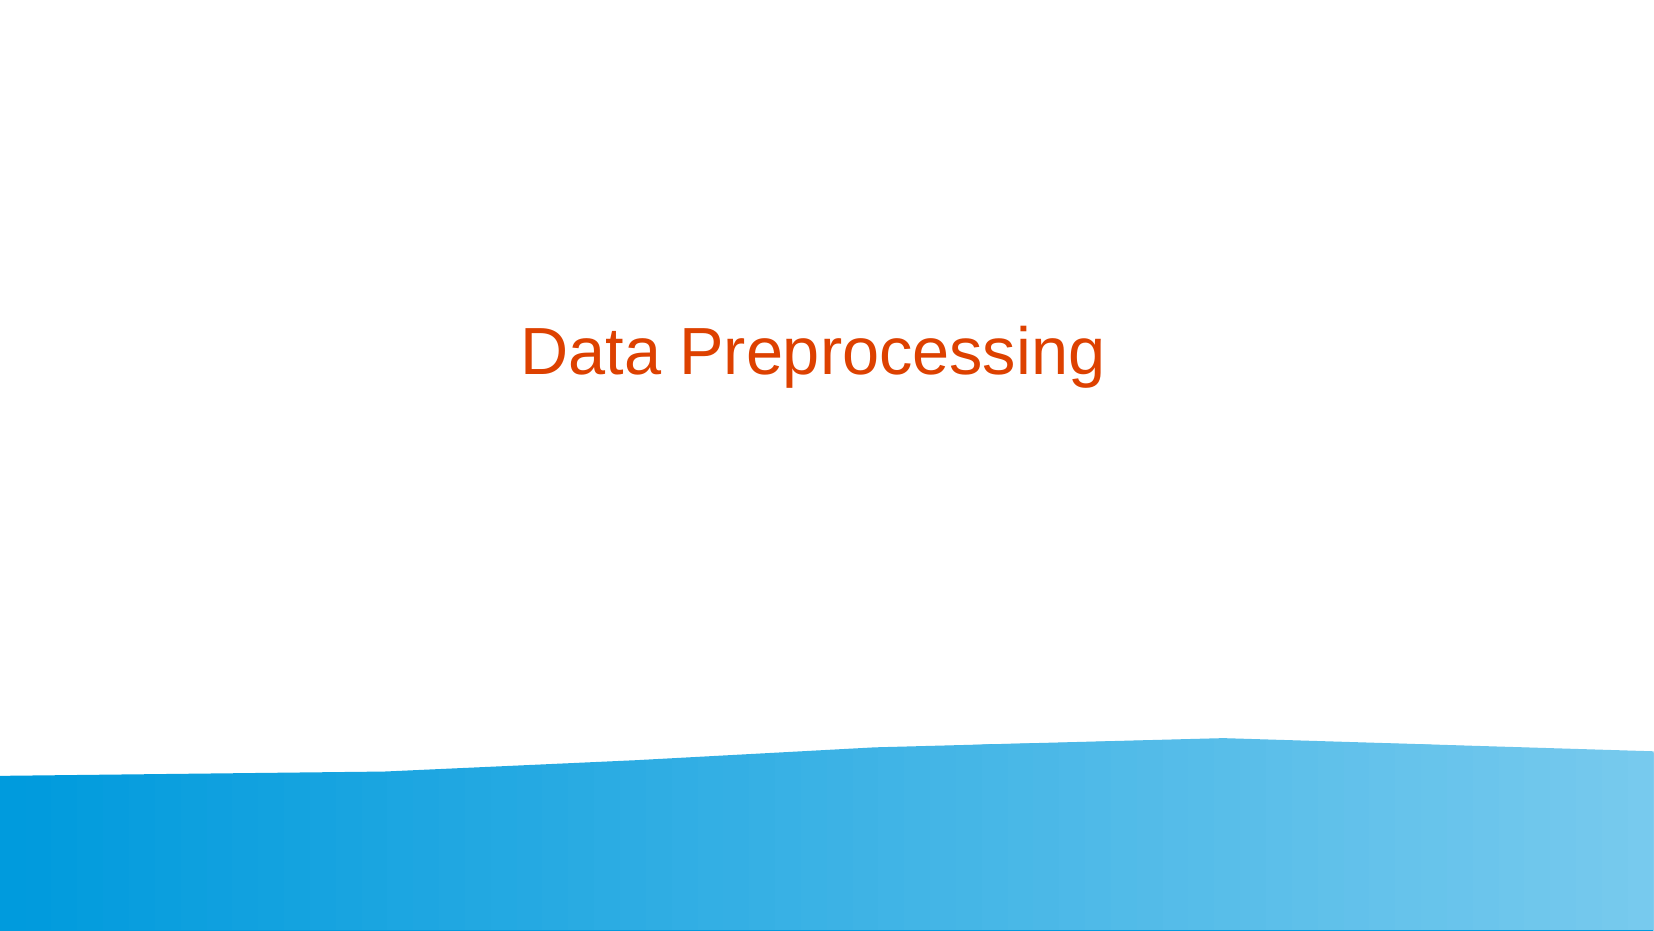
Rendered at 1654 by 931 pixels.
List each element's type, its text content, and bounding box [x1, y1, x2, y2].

title Data Preprocessing [75, 262, 1552, 440]
